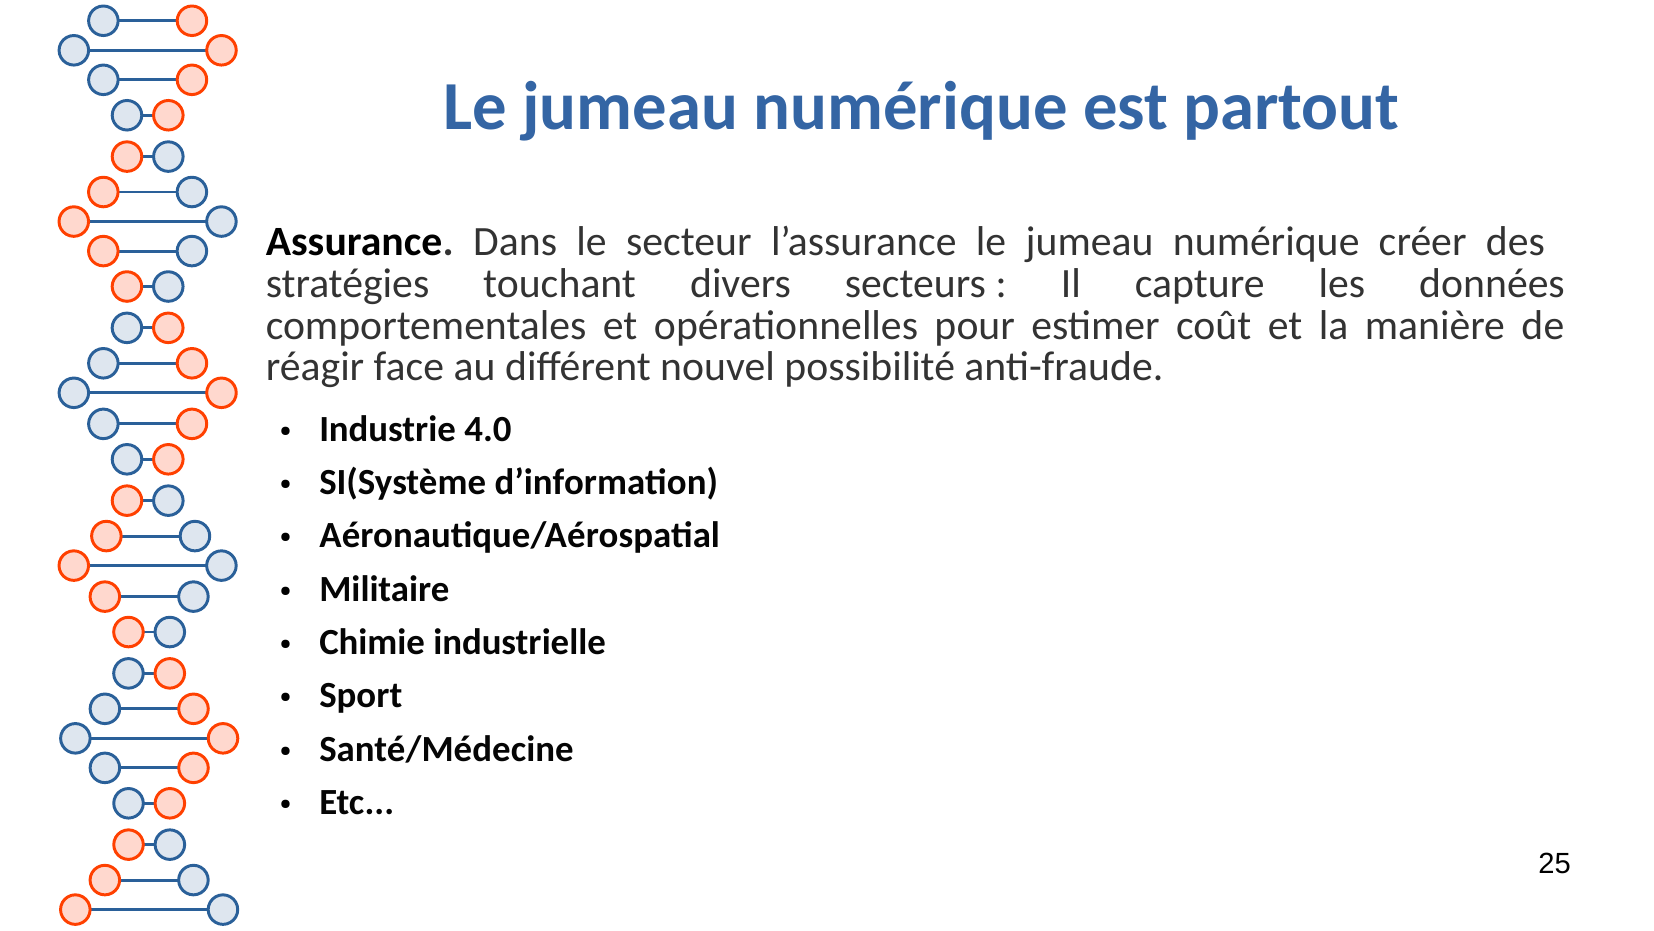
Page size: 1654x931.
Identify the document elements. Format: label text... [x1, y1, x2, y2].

list Industrie 4.0 SI(Système d’information) Aéronautique/Aérospatial Militaire Chimie industrielle Sport Santé/Médecine Etc... [266, 413, 1418, 827]
list Assurance. Dans le secteur l’assurance le jumeau numérique créer des stratégies touchant divers secteurs : Il capture les données comportementales et opérationnelles pour estimer coût et la manière de réagir face au différent nouvel possibilité anti-fraude. [265, 224, 1565, 798]
title Le jumeau numérique est partout [265, 35, 1595, 189]
